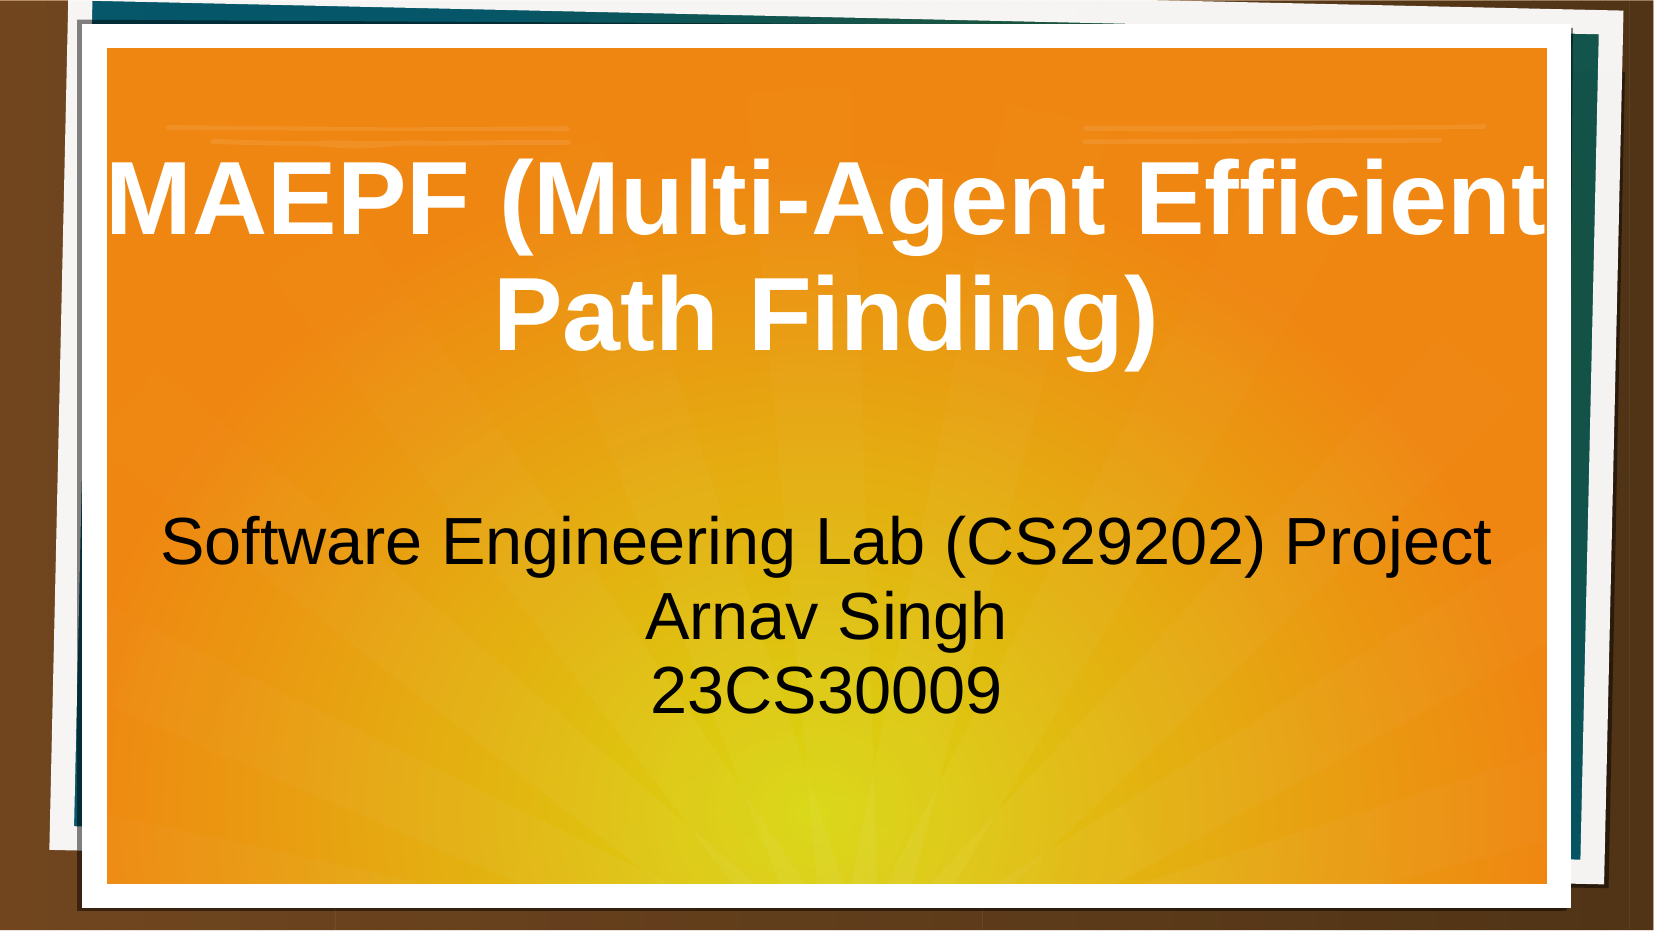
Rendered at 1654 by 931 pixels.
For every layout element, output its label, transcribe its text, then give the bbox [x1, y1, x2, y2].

title MAEPF (Multi-Agent Efficient Path Finding) [82, 139, 1571, 346]
subtitle Software Engineering Lab (CS29202) Project Arnav Singh 23CS30009 [82, 346, 1571, 886]
